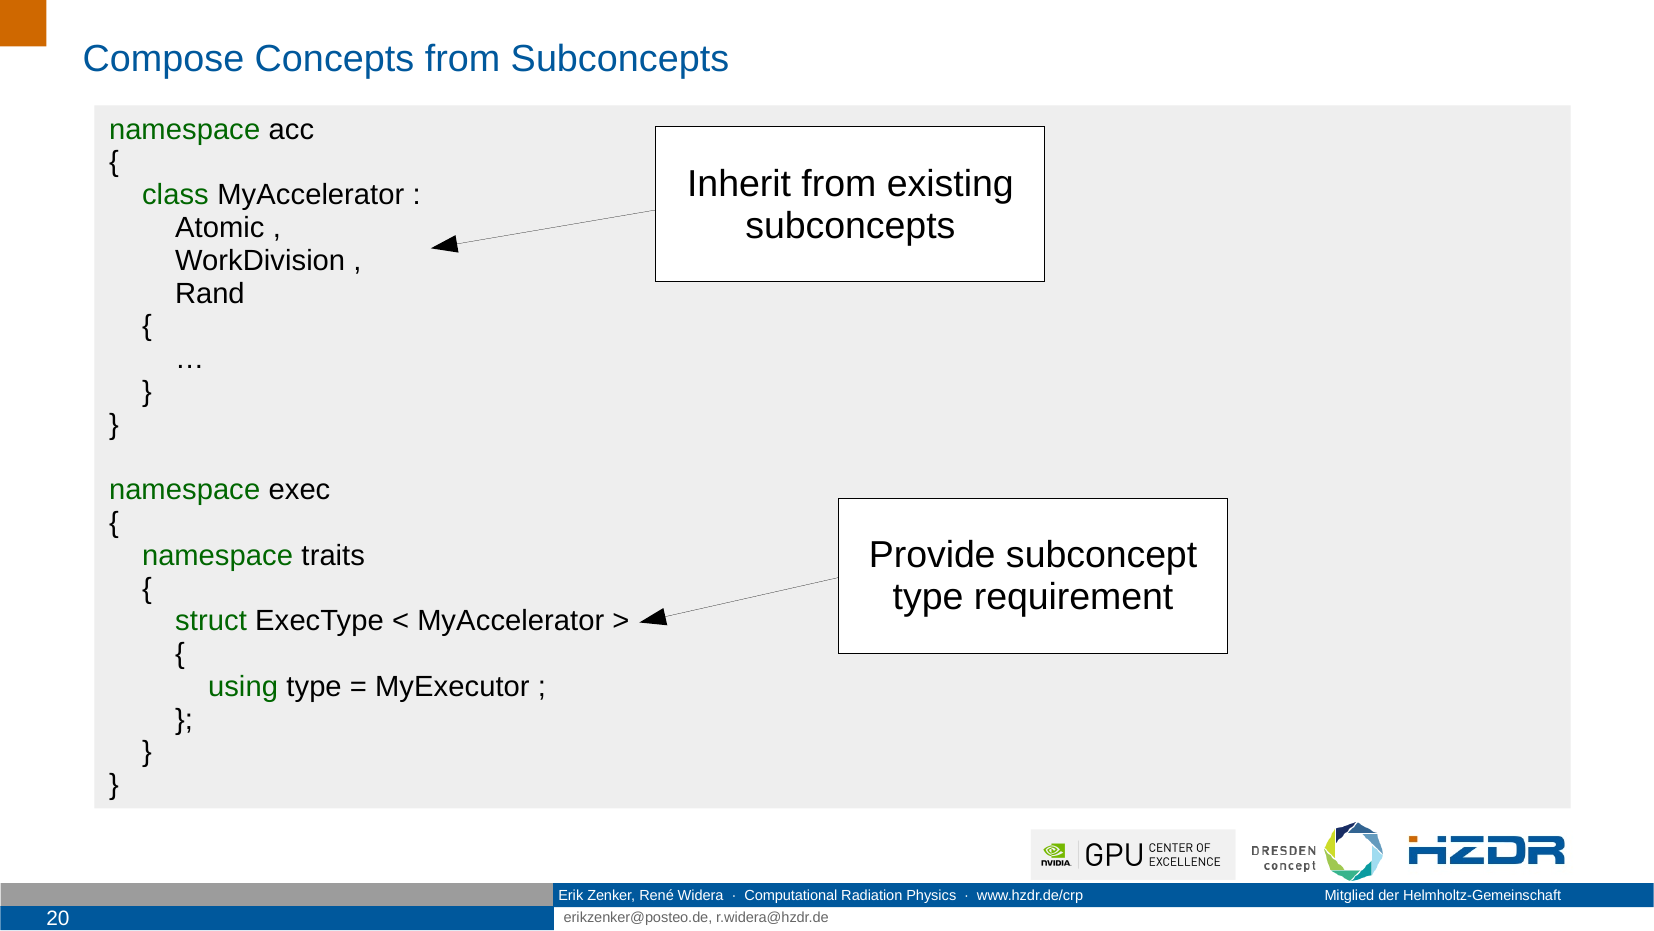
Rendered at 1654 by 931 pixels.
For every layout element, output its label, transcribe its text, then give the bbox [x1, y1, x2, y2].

text_box Provide subconcept type requirement [838, 498, 1228, 654]
text_box namespace acc { class MyAccelerator : Atomic , WorkDivision , Rand { … } } namespace exec { namespace traits { struct ExecType < MyAccelerator > { using type = MyExecutor ; }; } } [94, 105, 1571, 809]
title Compose Concepts from Subconcepts [82, 36, 1571, 143]
text_box Inherit from existing subconcepts [655, 126, 1045, 282]
picture [1252, 822, 1383, 881]
picture [1386, 819, 1582, 881]
picture [1017, 815, 1249, 894]
